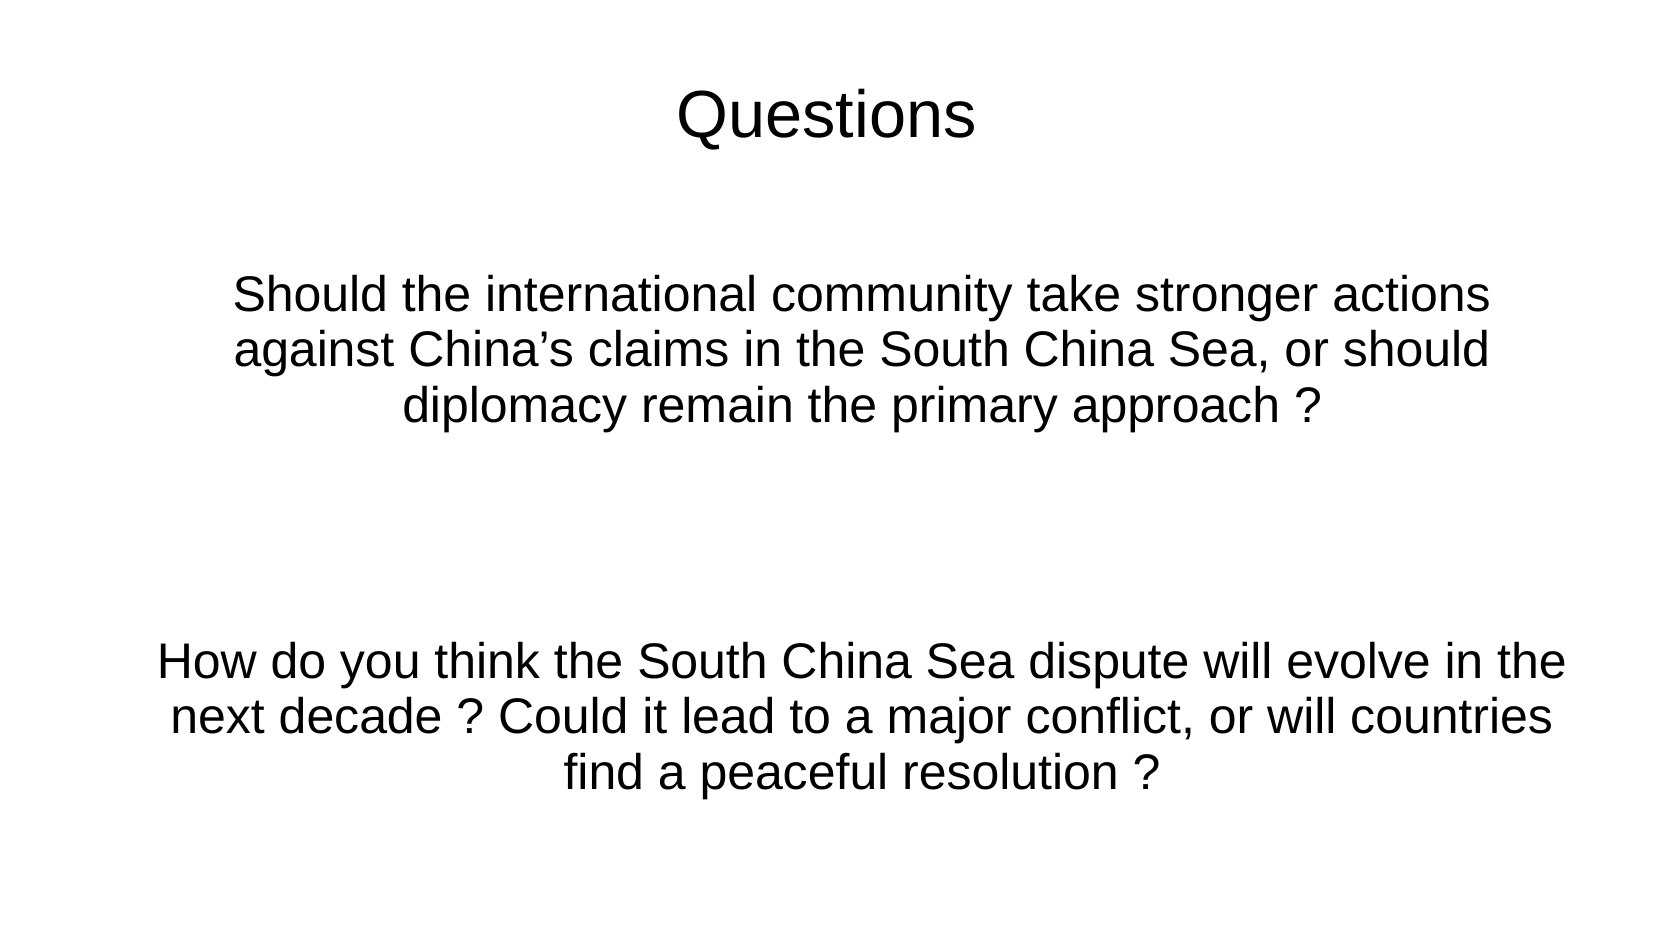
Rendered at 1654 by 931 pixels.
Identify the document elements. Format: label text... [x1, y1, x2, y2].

title Questions [82, 37, 1571, 193]
list Should the international community take stronger actions against China’s claims in the South China Sea, or should diplomacy remain the primary approach ? How do you think the South China Sea dispute will evolve in the next decade ? Could it lead to a major conflict, or will countries find a peaceful resolution ? [82, 265, 1571, 886]
